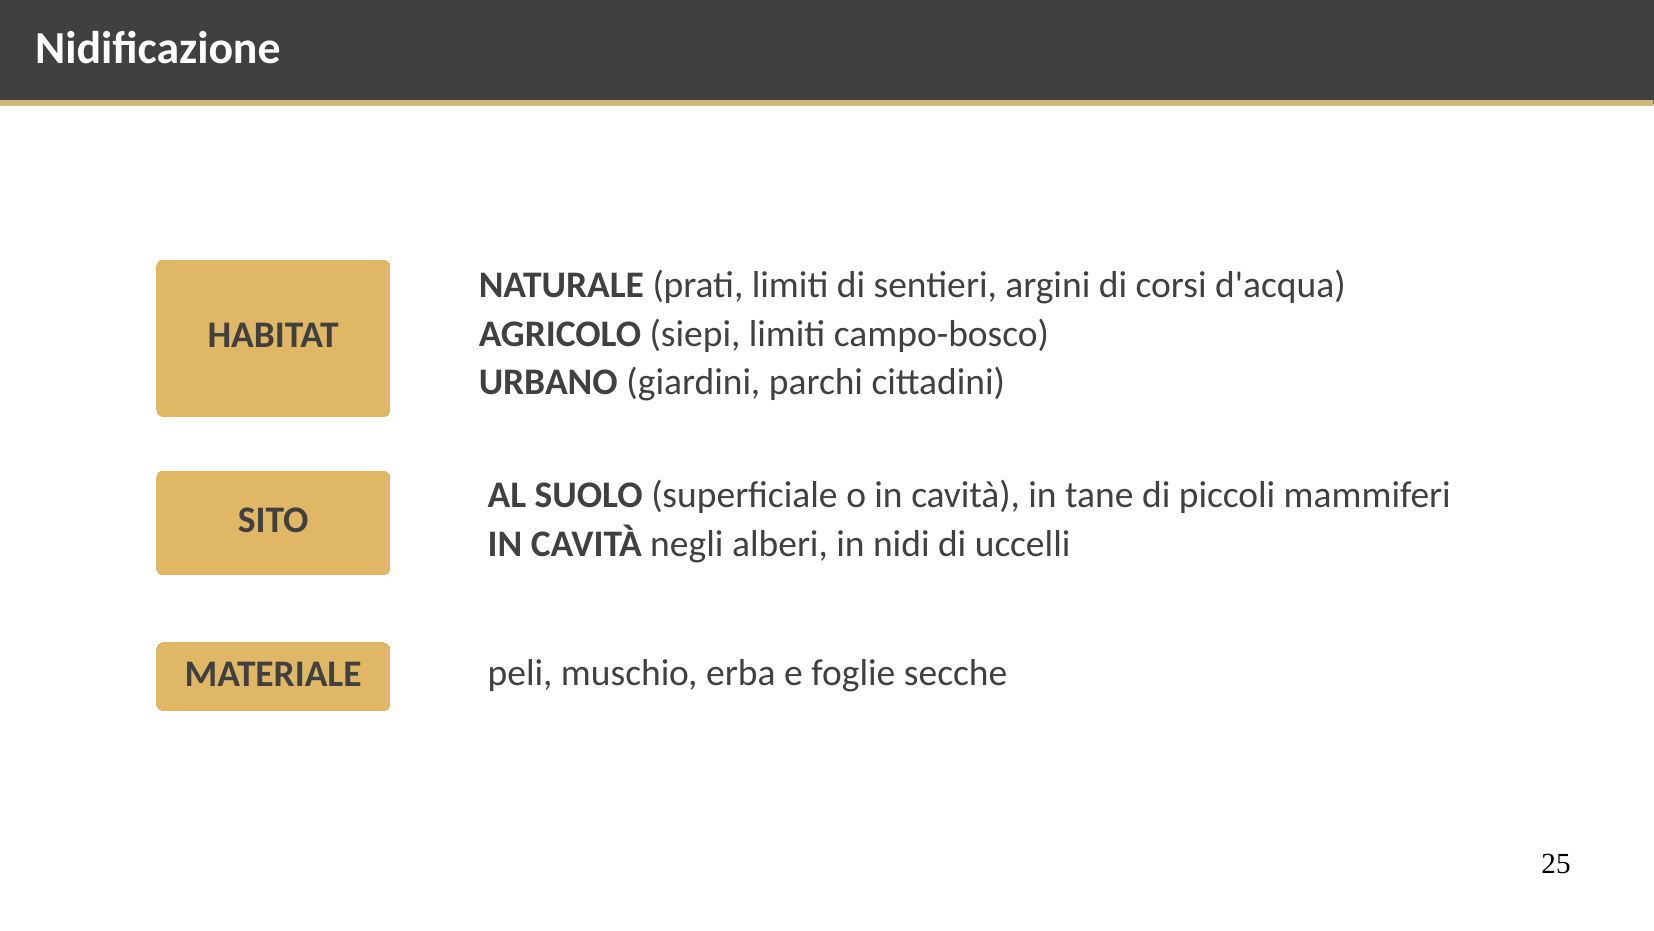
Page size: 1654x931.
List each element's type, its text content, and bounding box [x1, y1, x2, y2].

text_box AL SUOLO (superficiale o in cavità), in tane di piccoli mammiferi IN CAVITÀ negli alberi, in nidi di uccelli [472, 472, 1478, 612]
text_box peli, muschio, erba e foglie secche [472, 650, 1023, 703]
text_box MATERIALE [156, 642, 390, 711]
text_box SITO [156, 471, 390, 575]
text_box NATURALE (prati, limiti di sentieri, argini di corsi d'acqua) AGRICOLO (siepi, limiti campo-bosco) URBANO (giardini, parchi cittadini) [464, 261, 1364, 450]
text_box Nidificazione [0, 0, 1654, 100]
text_box HABITAT [156, 260, 390, 417]
